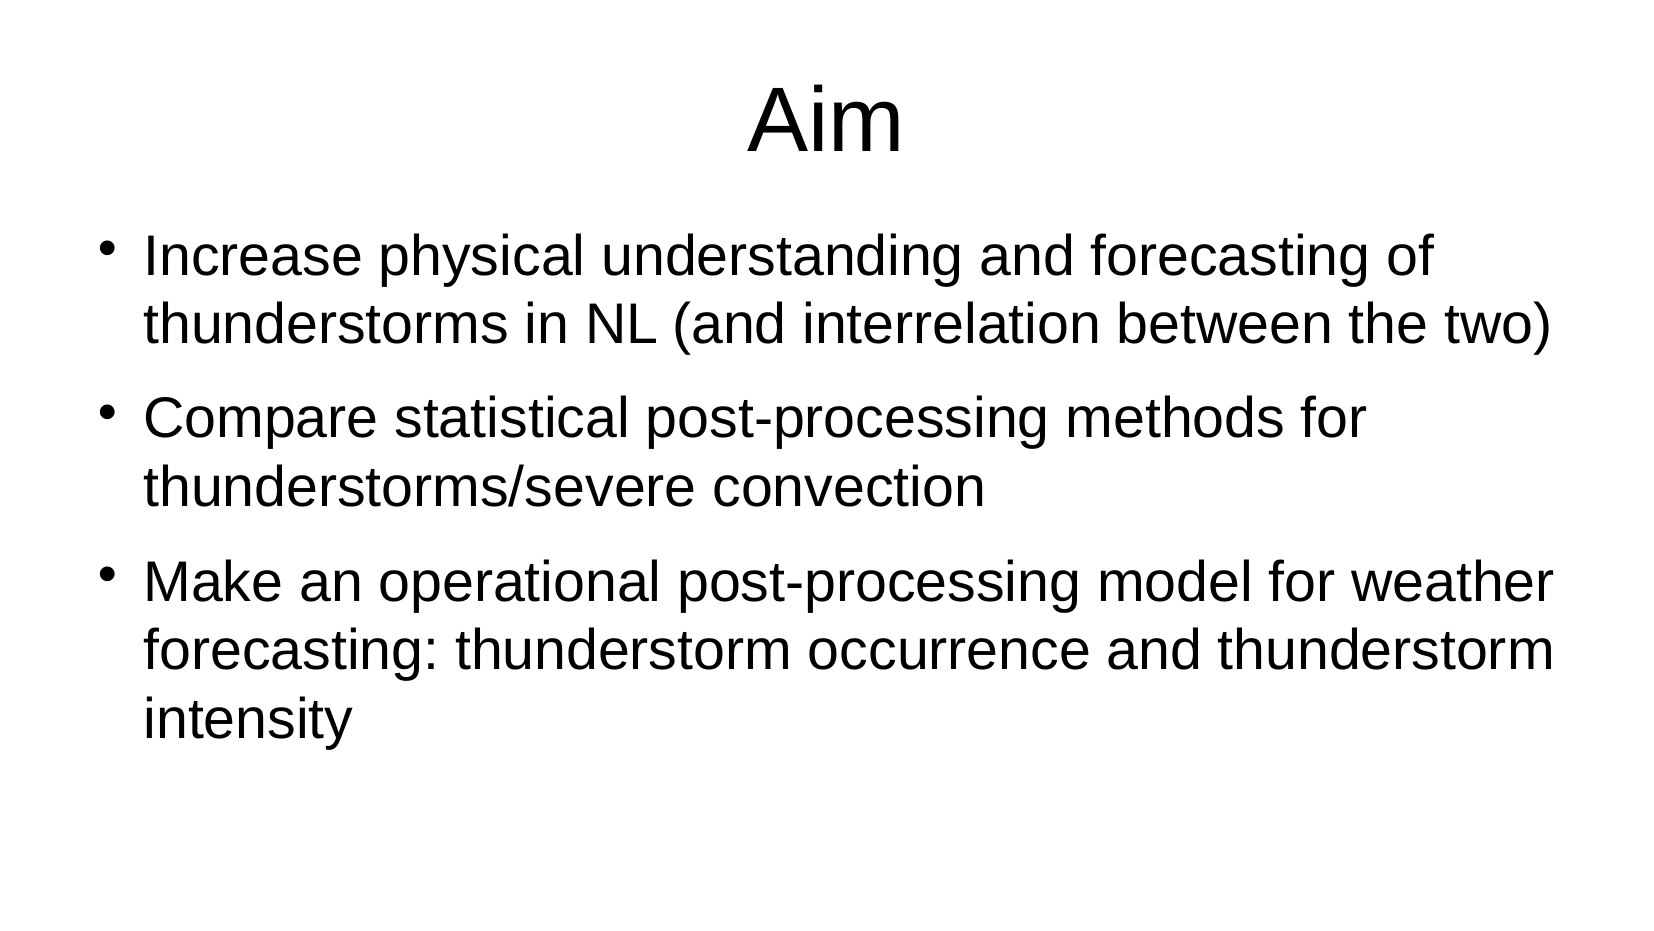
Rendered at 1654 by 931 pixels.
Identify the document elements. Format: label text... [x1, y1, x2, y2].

text_box Aim [82, 37, 1571, 193]
text_box Increase physical understanding and forecasting of thunderstorms in NL (and interrelation between the two) Compare statistical post-processing methods for thunderstorms/severe convection Make an operational post-processing model for weather forecasting: thunderstorm occurrence and thunderstorm intensity [82, 217, 1571, 757]
